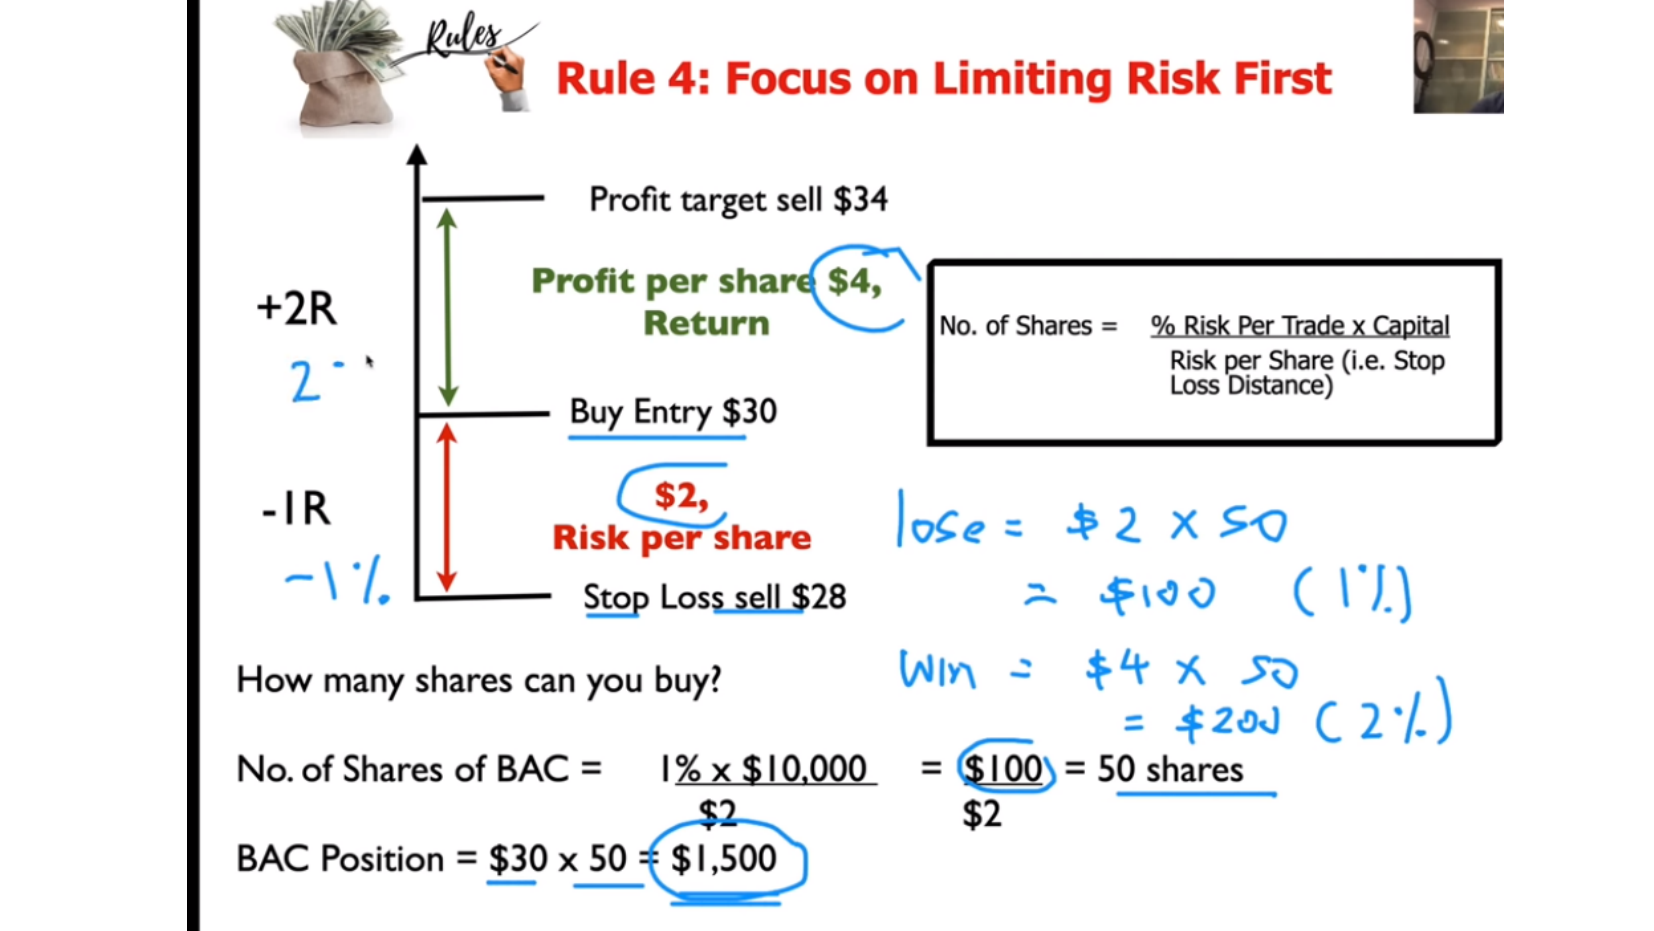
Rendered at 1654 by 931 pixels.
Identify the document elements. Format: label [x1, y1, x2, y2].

picture [187, 0, 1504, 931]
